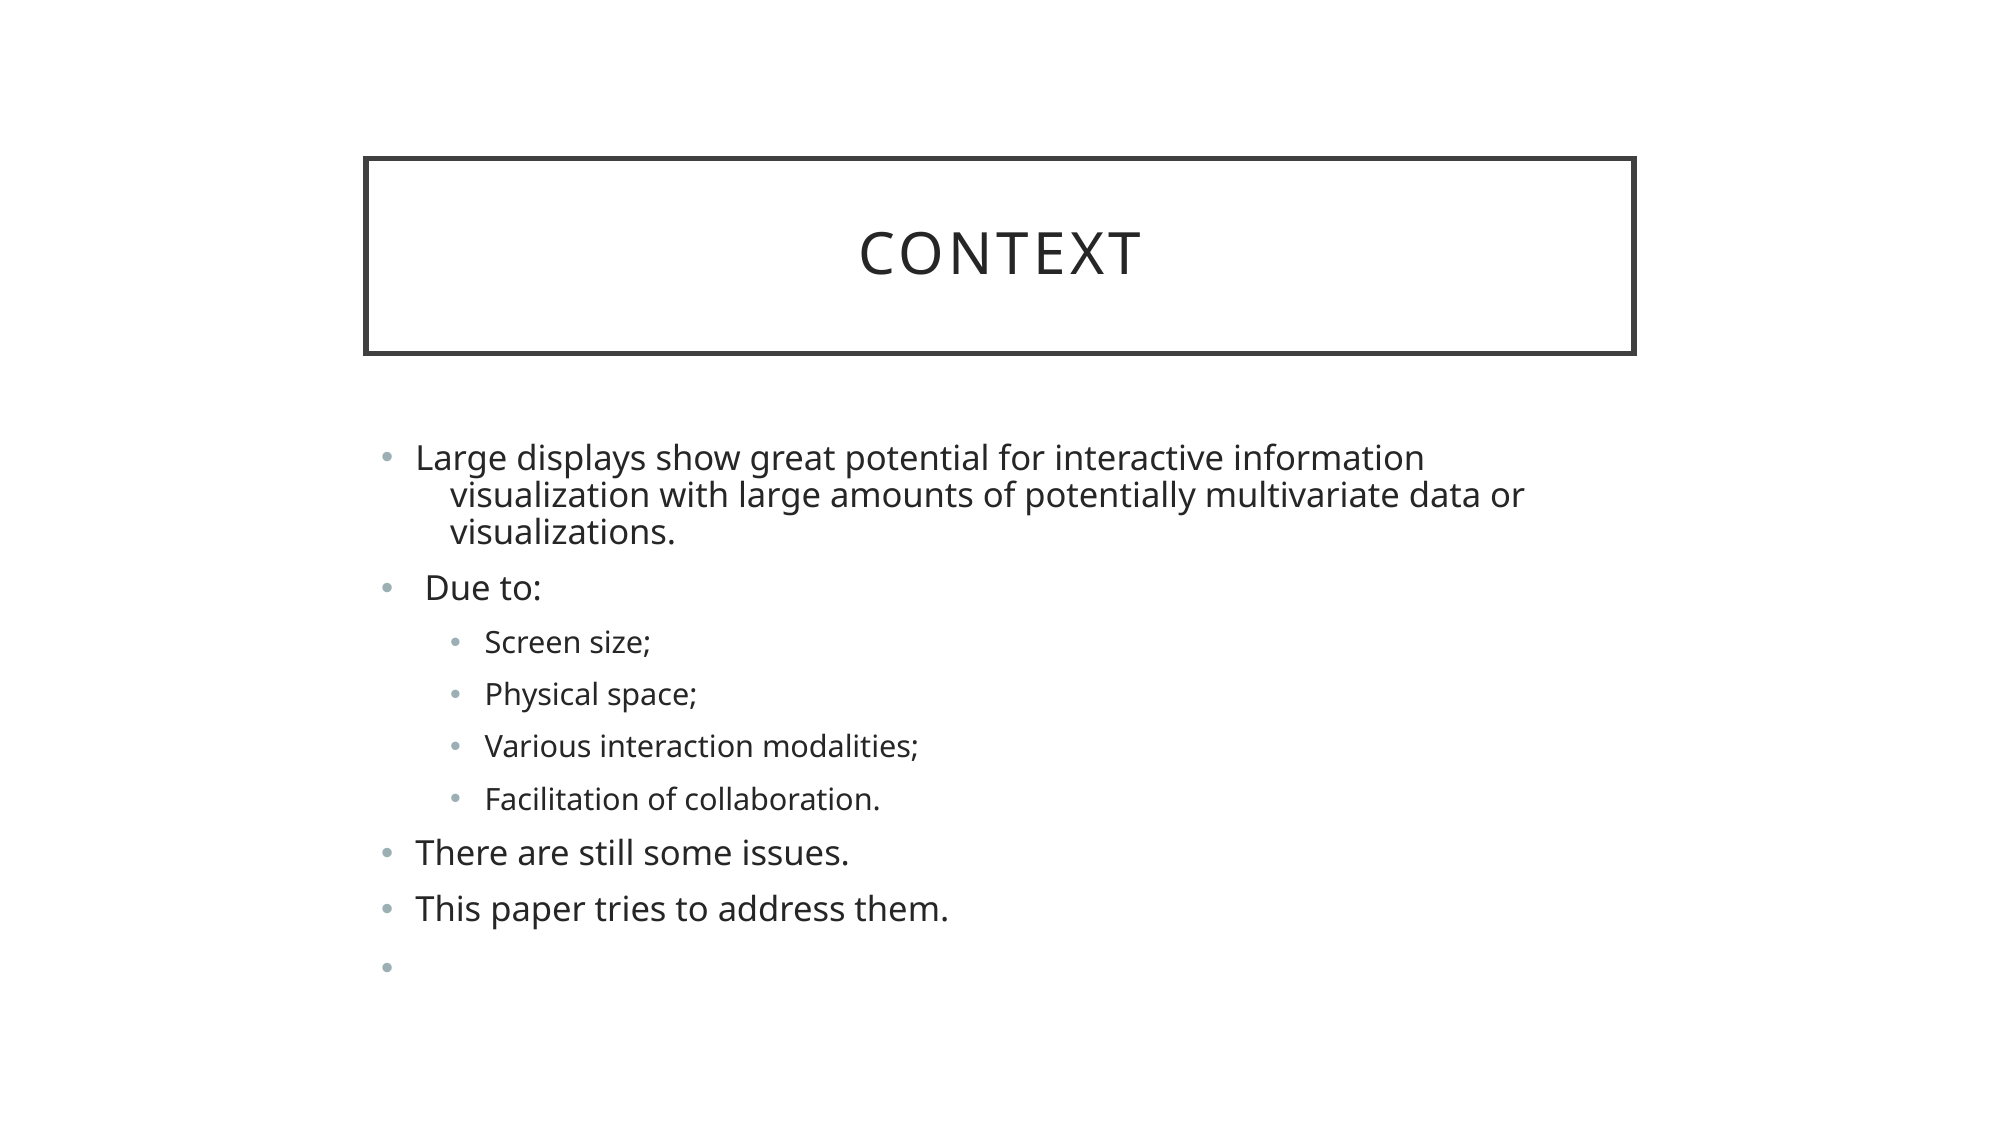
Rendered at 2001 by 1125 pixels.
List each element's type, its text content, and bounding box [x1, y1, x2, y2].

list Large displays show great potential for interactive information visualization with large amounts of potentially multivariate data or visualizations. Due to: Screen size; Physical space; Various interaction modalities; Facilitation of collaboration. There are still some issues. This paper tries to address them. [366, 432, 1634, 942]
title context [366, 158, 1634, 354]
